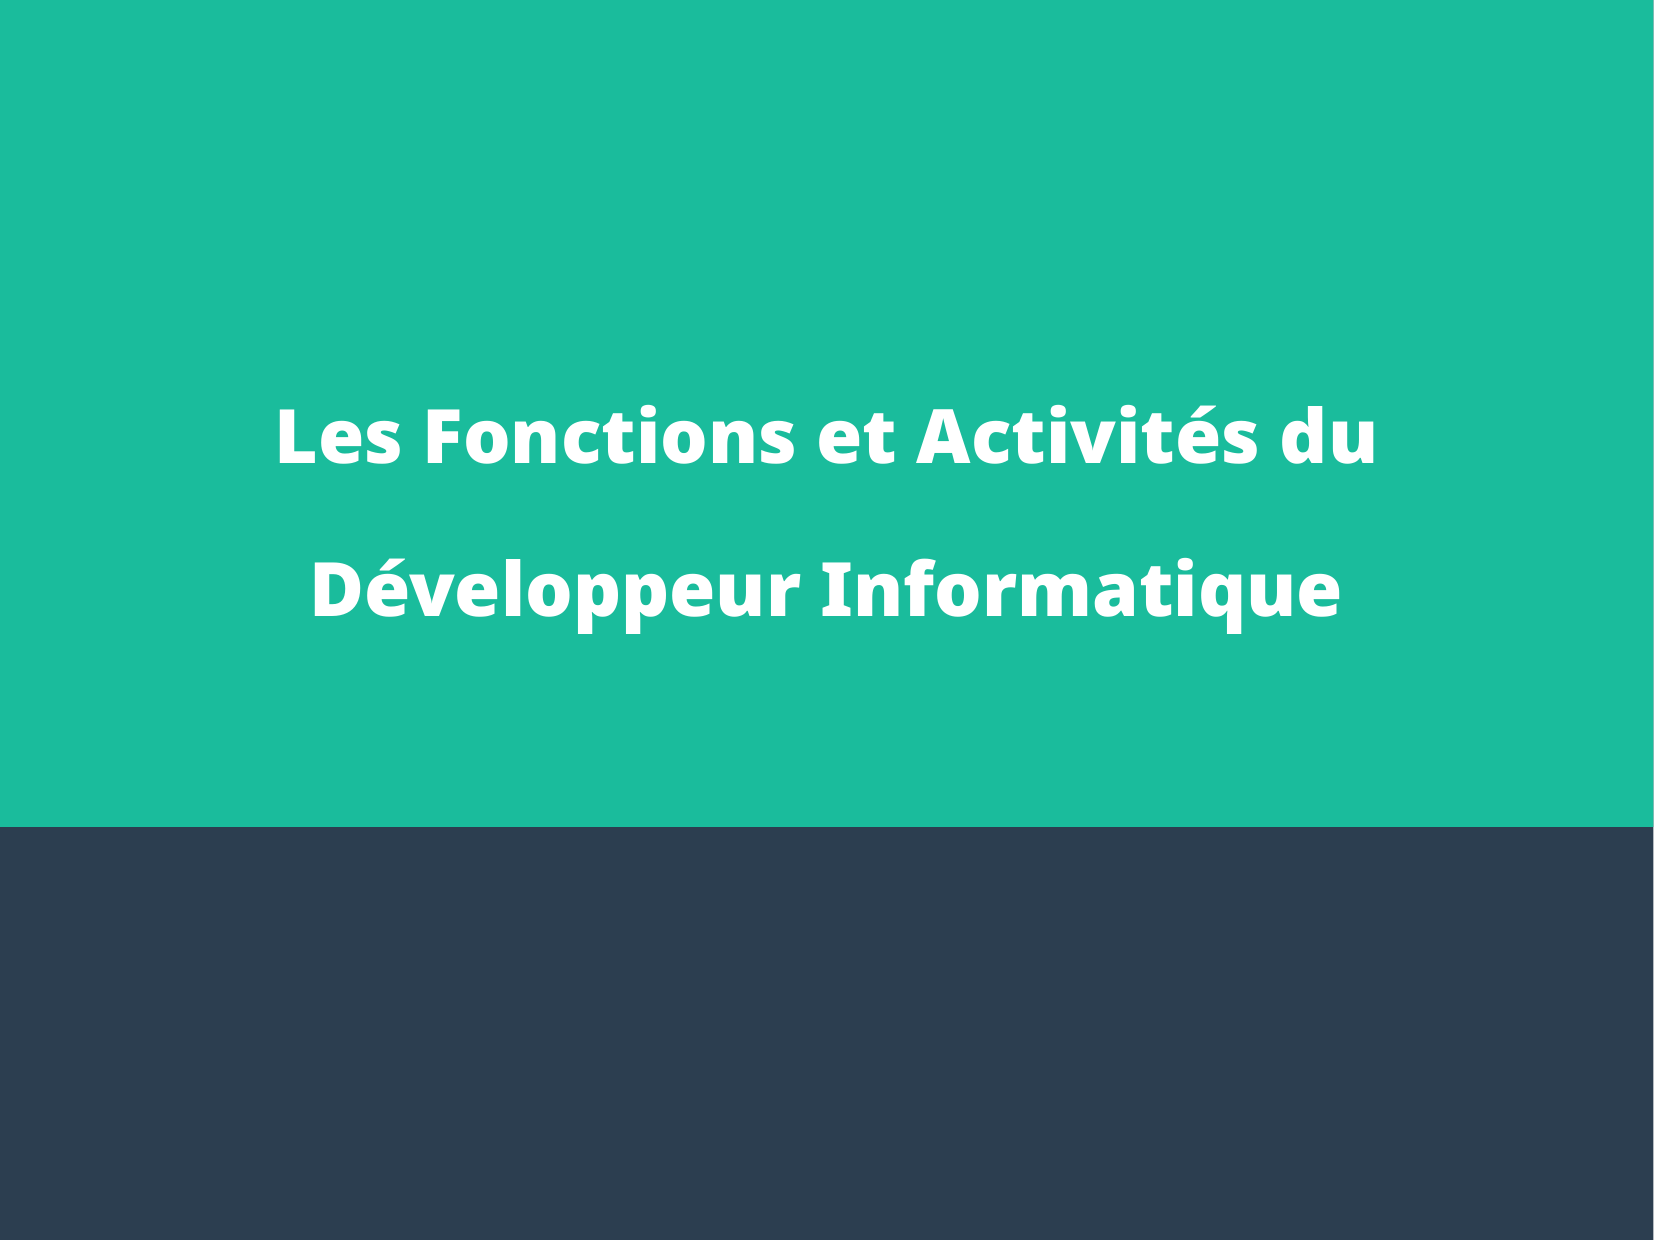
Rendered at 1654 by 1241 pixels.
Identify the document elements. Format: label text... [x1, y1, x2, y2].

title Les Fonctions et Activités du Développeur Informatique [59, 354, 1595, 617]
